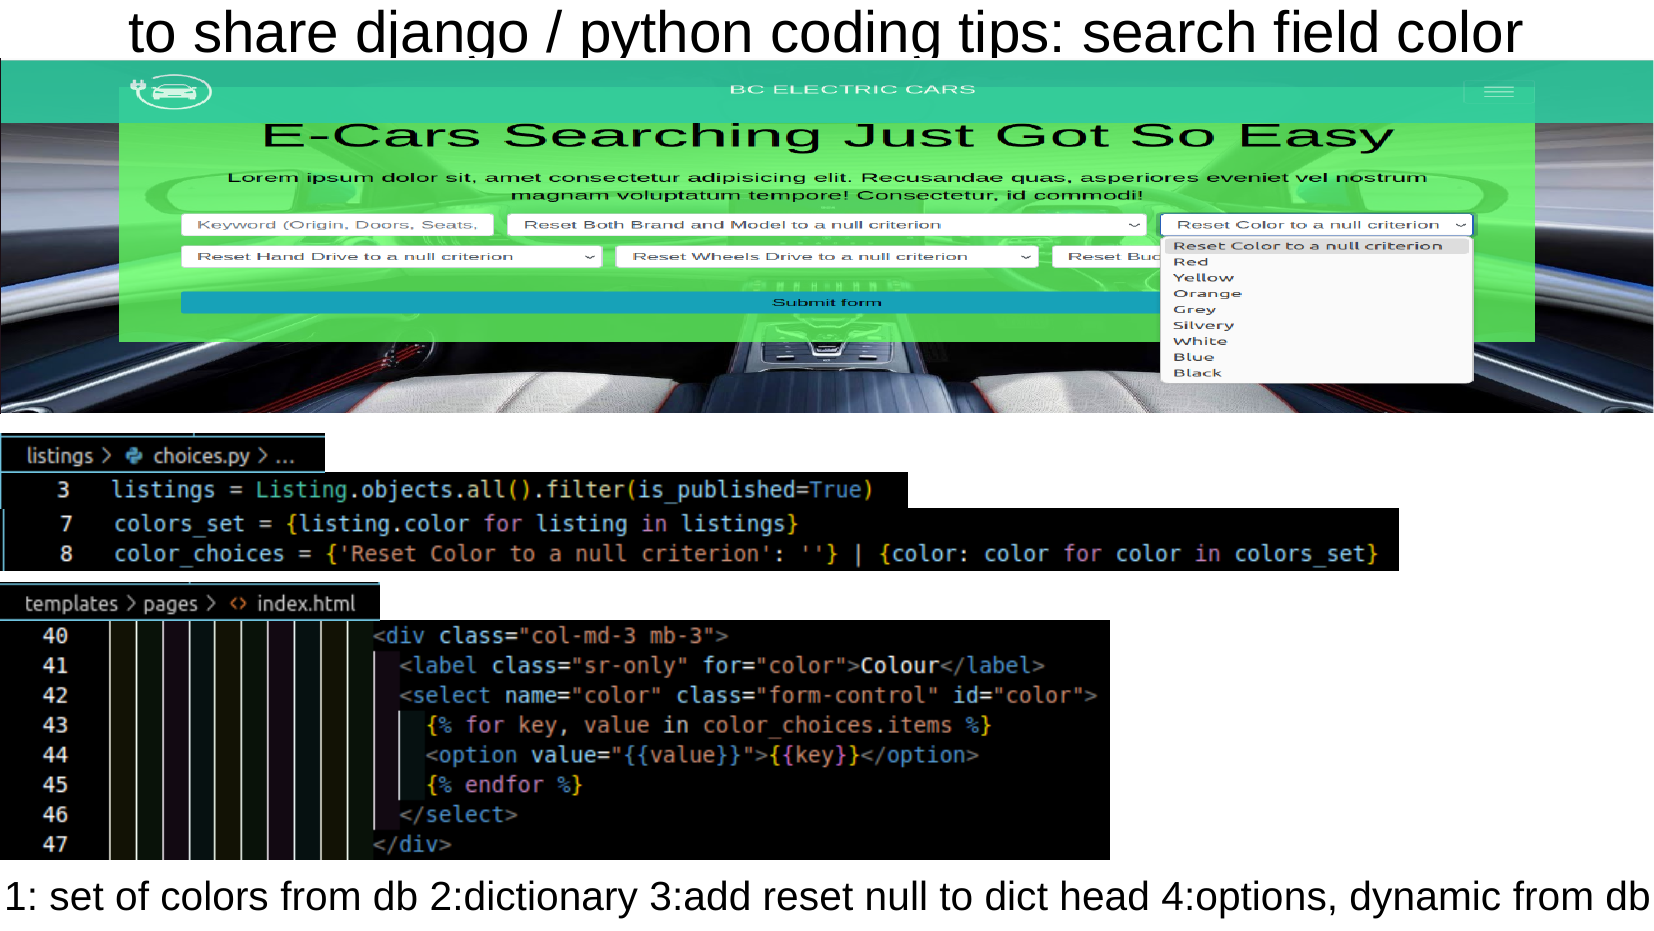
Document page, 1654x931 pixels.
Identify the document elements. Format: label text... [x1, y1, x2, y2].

title to share django / python coding tips: search field color [0, 0, 1654, 58]
picture [0, 58, 1654, 414]
picture [0, 582, 1110, 860]
list 1: set of colors from db 2:dictionary 3:add reset null to dict head 4:options, dynamic from db [0, 873, 1654, 931]
picture [0, 433, 1399, 571]
